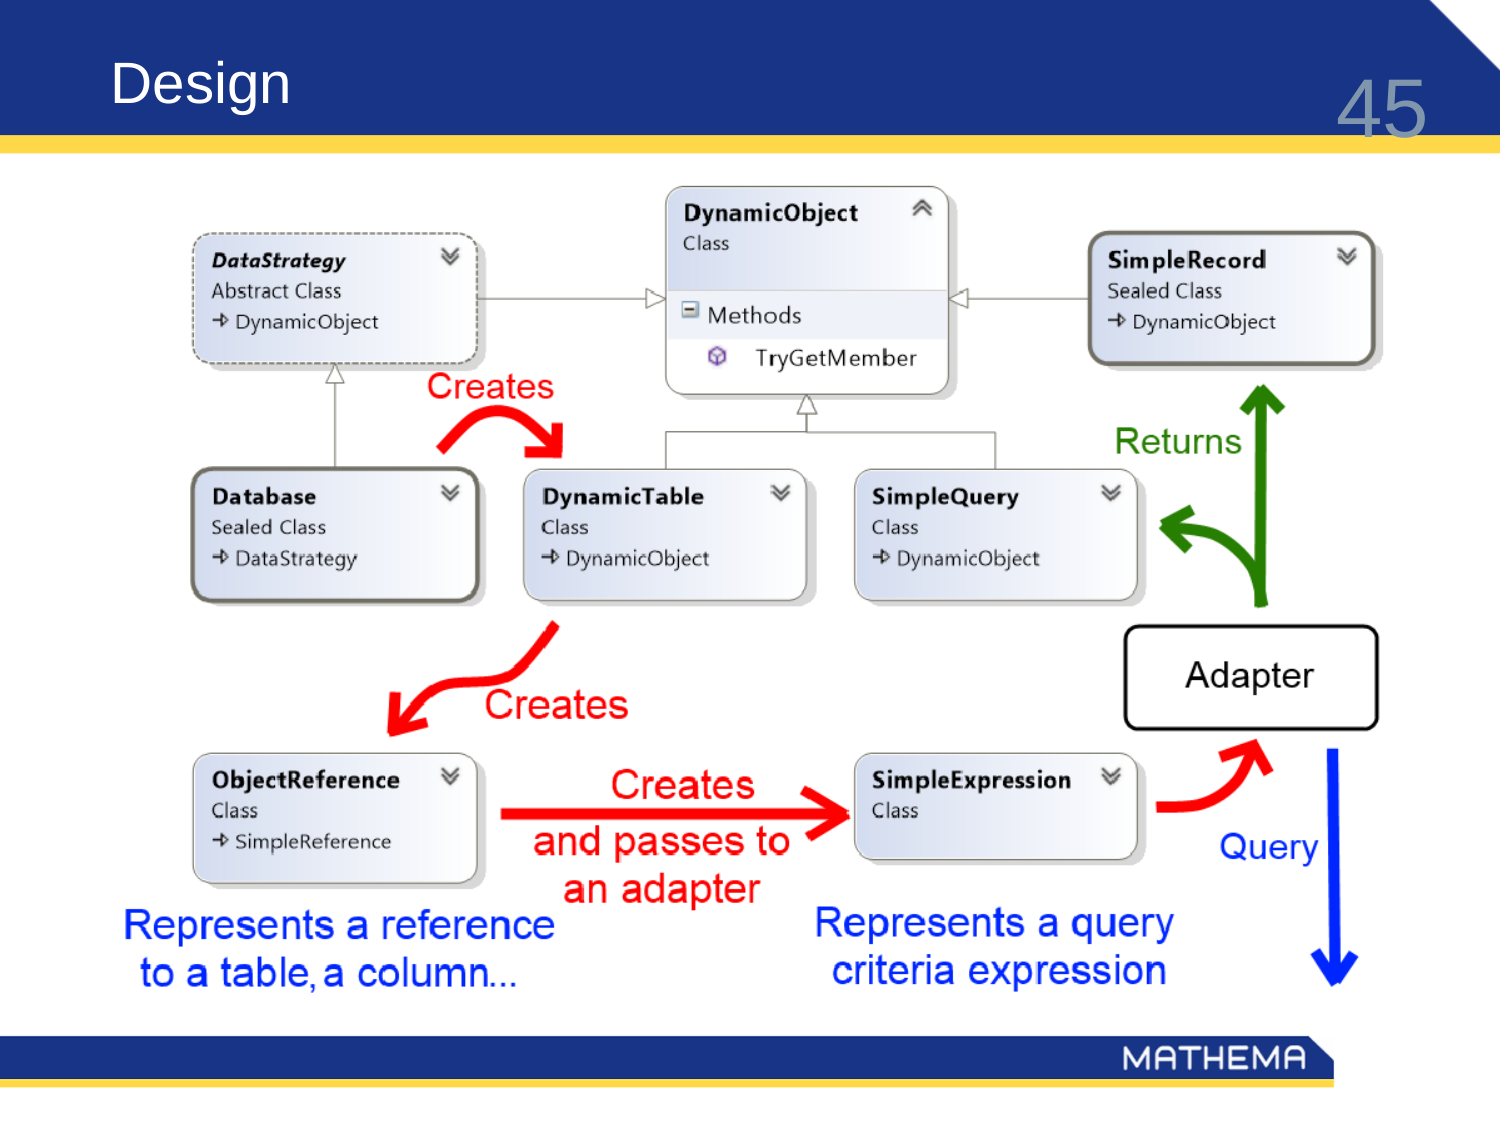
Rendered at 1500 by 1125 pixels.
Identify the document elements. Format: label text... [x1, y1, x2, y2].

picture [0, 0, 1500, 1125]
title Design [75, 0, 1426, 174]
